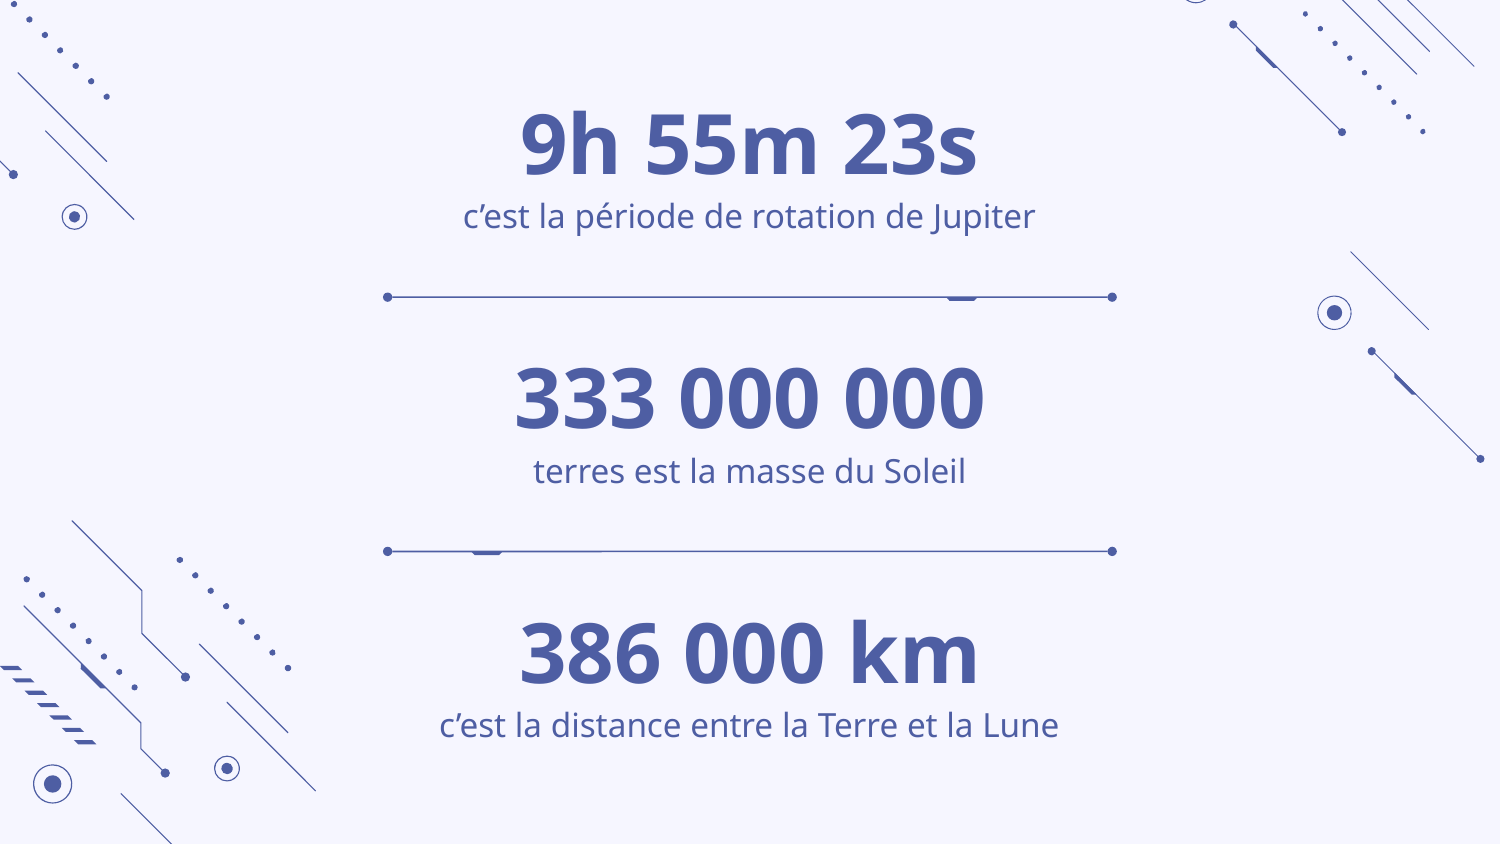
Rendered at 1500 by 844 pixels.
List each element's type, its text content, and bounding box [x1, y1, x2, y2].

text_box [1107, 546, 1117, 557]
title 9h 55m 23s [305, 91, 1195, 195]
subtitle terres est la masse du Soleil [305, 450, 1195, 499]
title 386 000 km [305, 600, 1195, 704]
subtitle c’est la période de rotation de Jupiter [305, 195, 1195, 244]
text_box [382, 546, 393, 557]
subtitle c’est la distance entre la Terre et la Lune [305, 704, 1195, 753]
text_box [1107, 292, 1117, 302]
title 333 000 000 [305, 345, 1195, 450]
text_box [382, 292, 393, 302]
